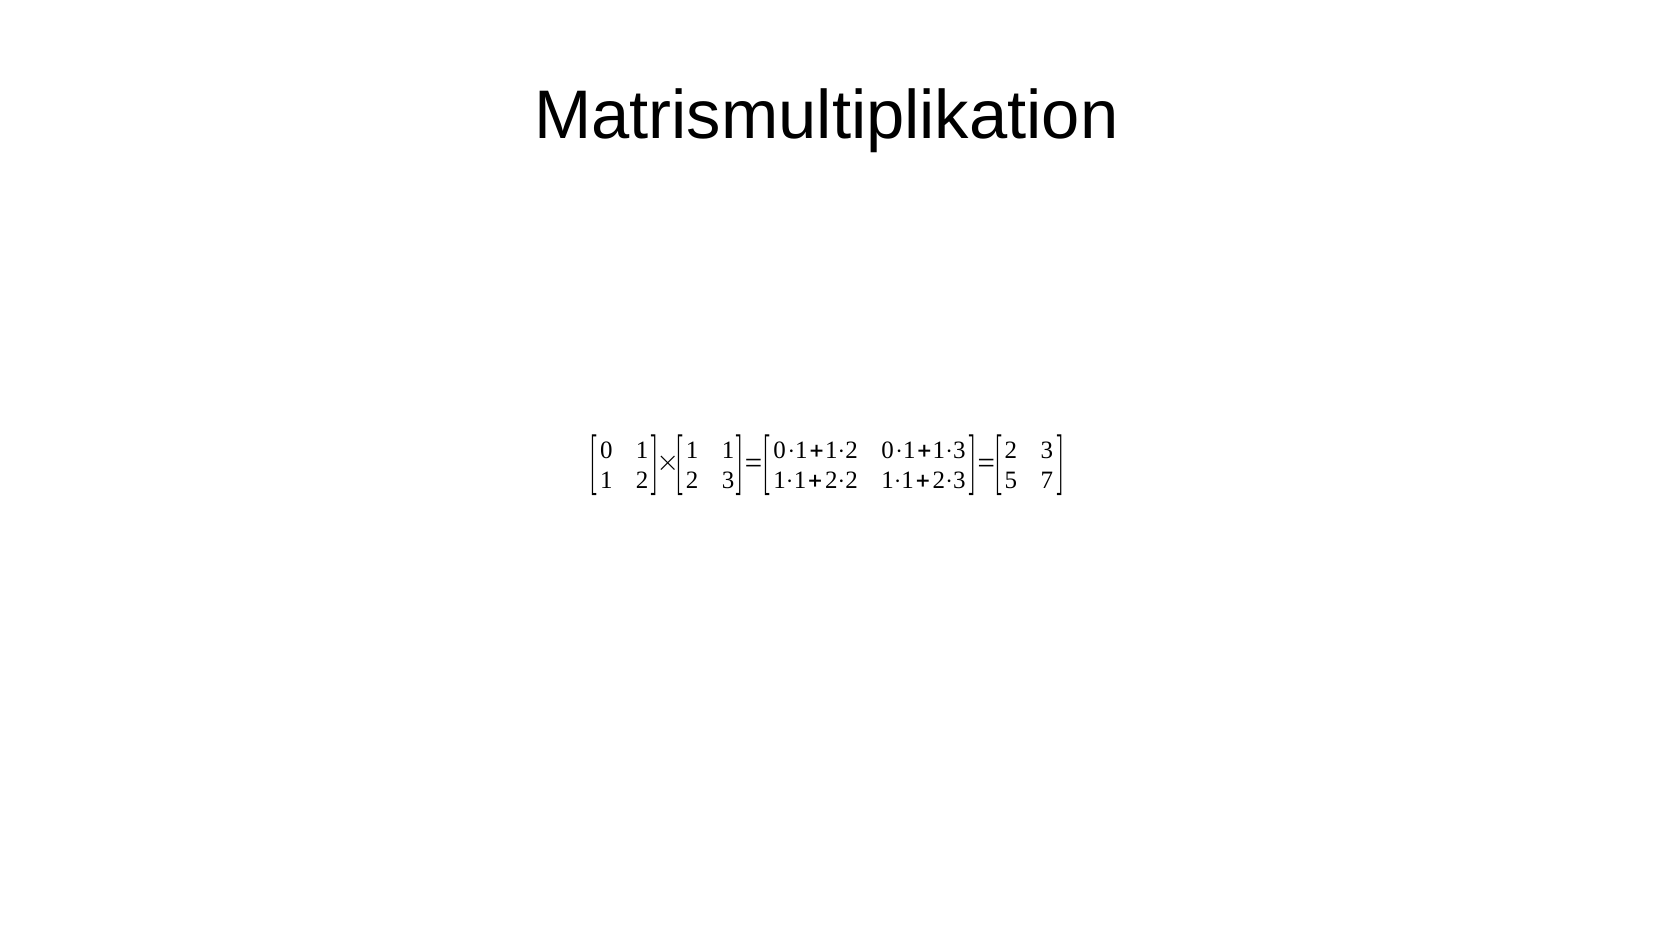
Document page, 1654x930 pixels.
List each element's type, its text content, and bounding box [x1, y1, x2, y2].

title Matrismultiplikation [82, 36, 1571, 193]
chart [584, 433, 1069, 497]
